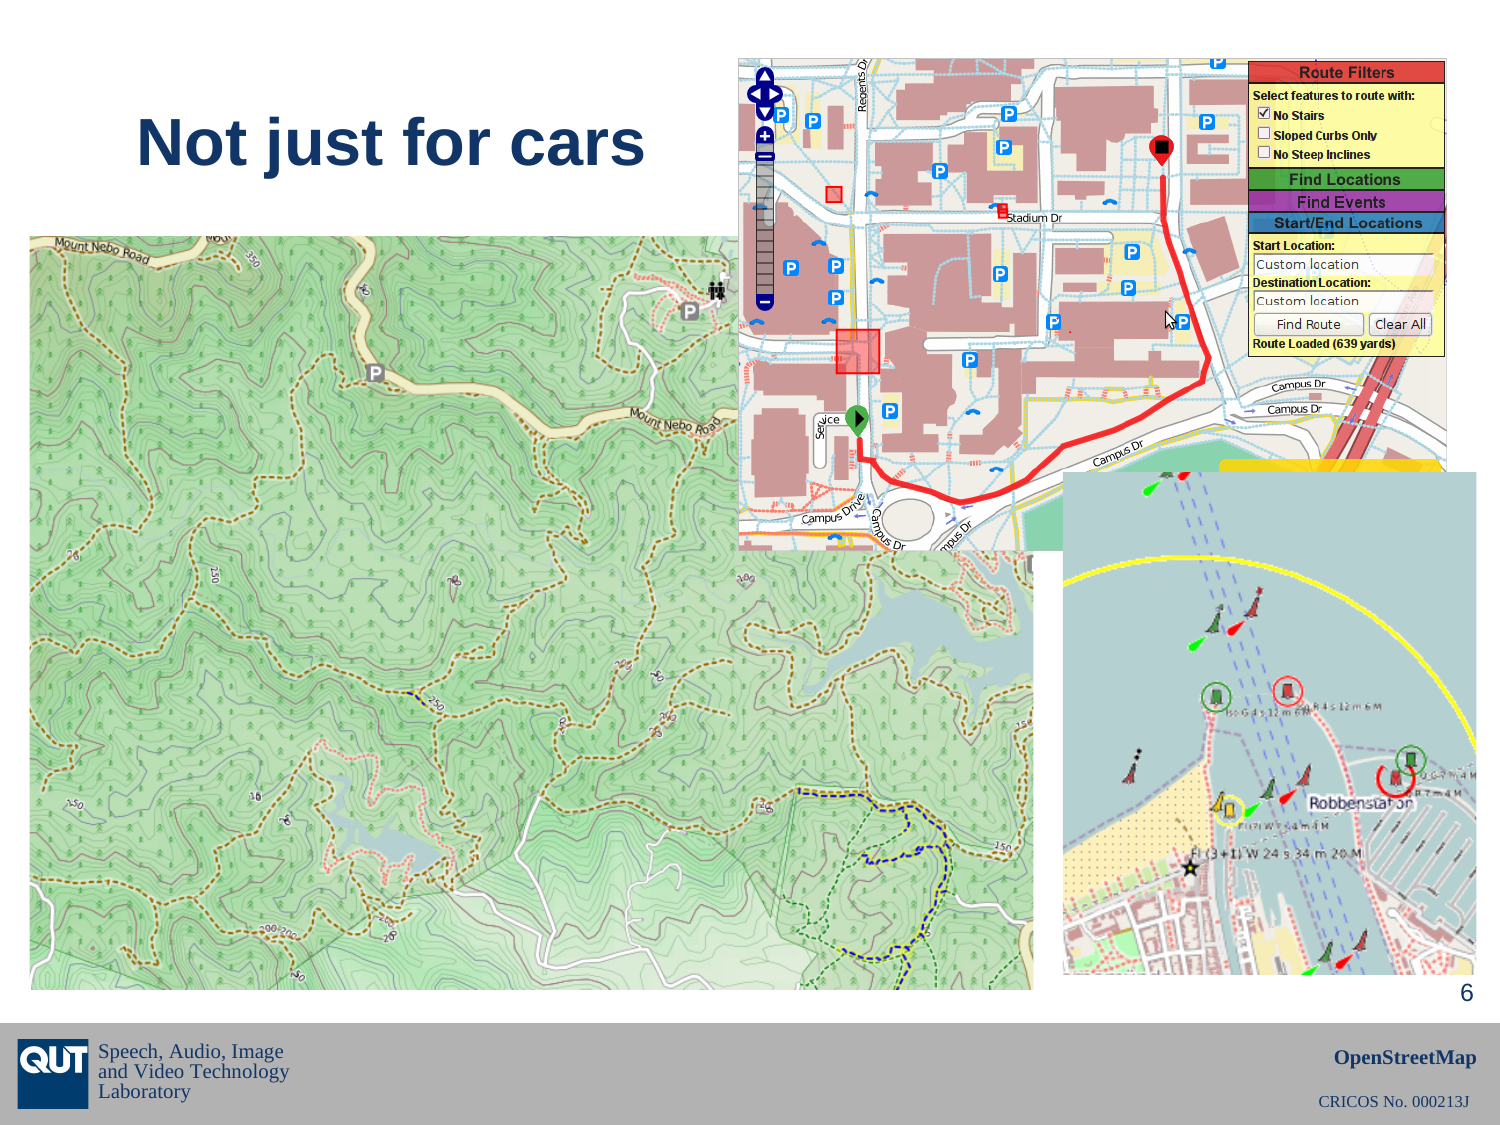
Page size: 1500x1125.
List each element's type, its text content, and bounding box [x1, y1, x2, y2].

picture [17, 1039, 89, 1109]
picture [29, 58, 1477, 990]
title Not just for cars [74, 44, 709, 233]
